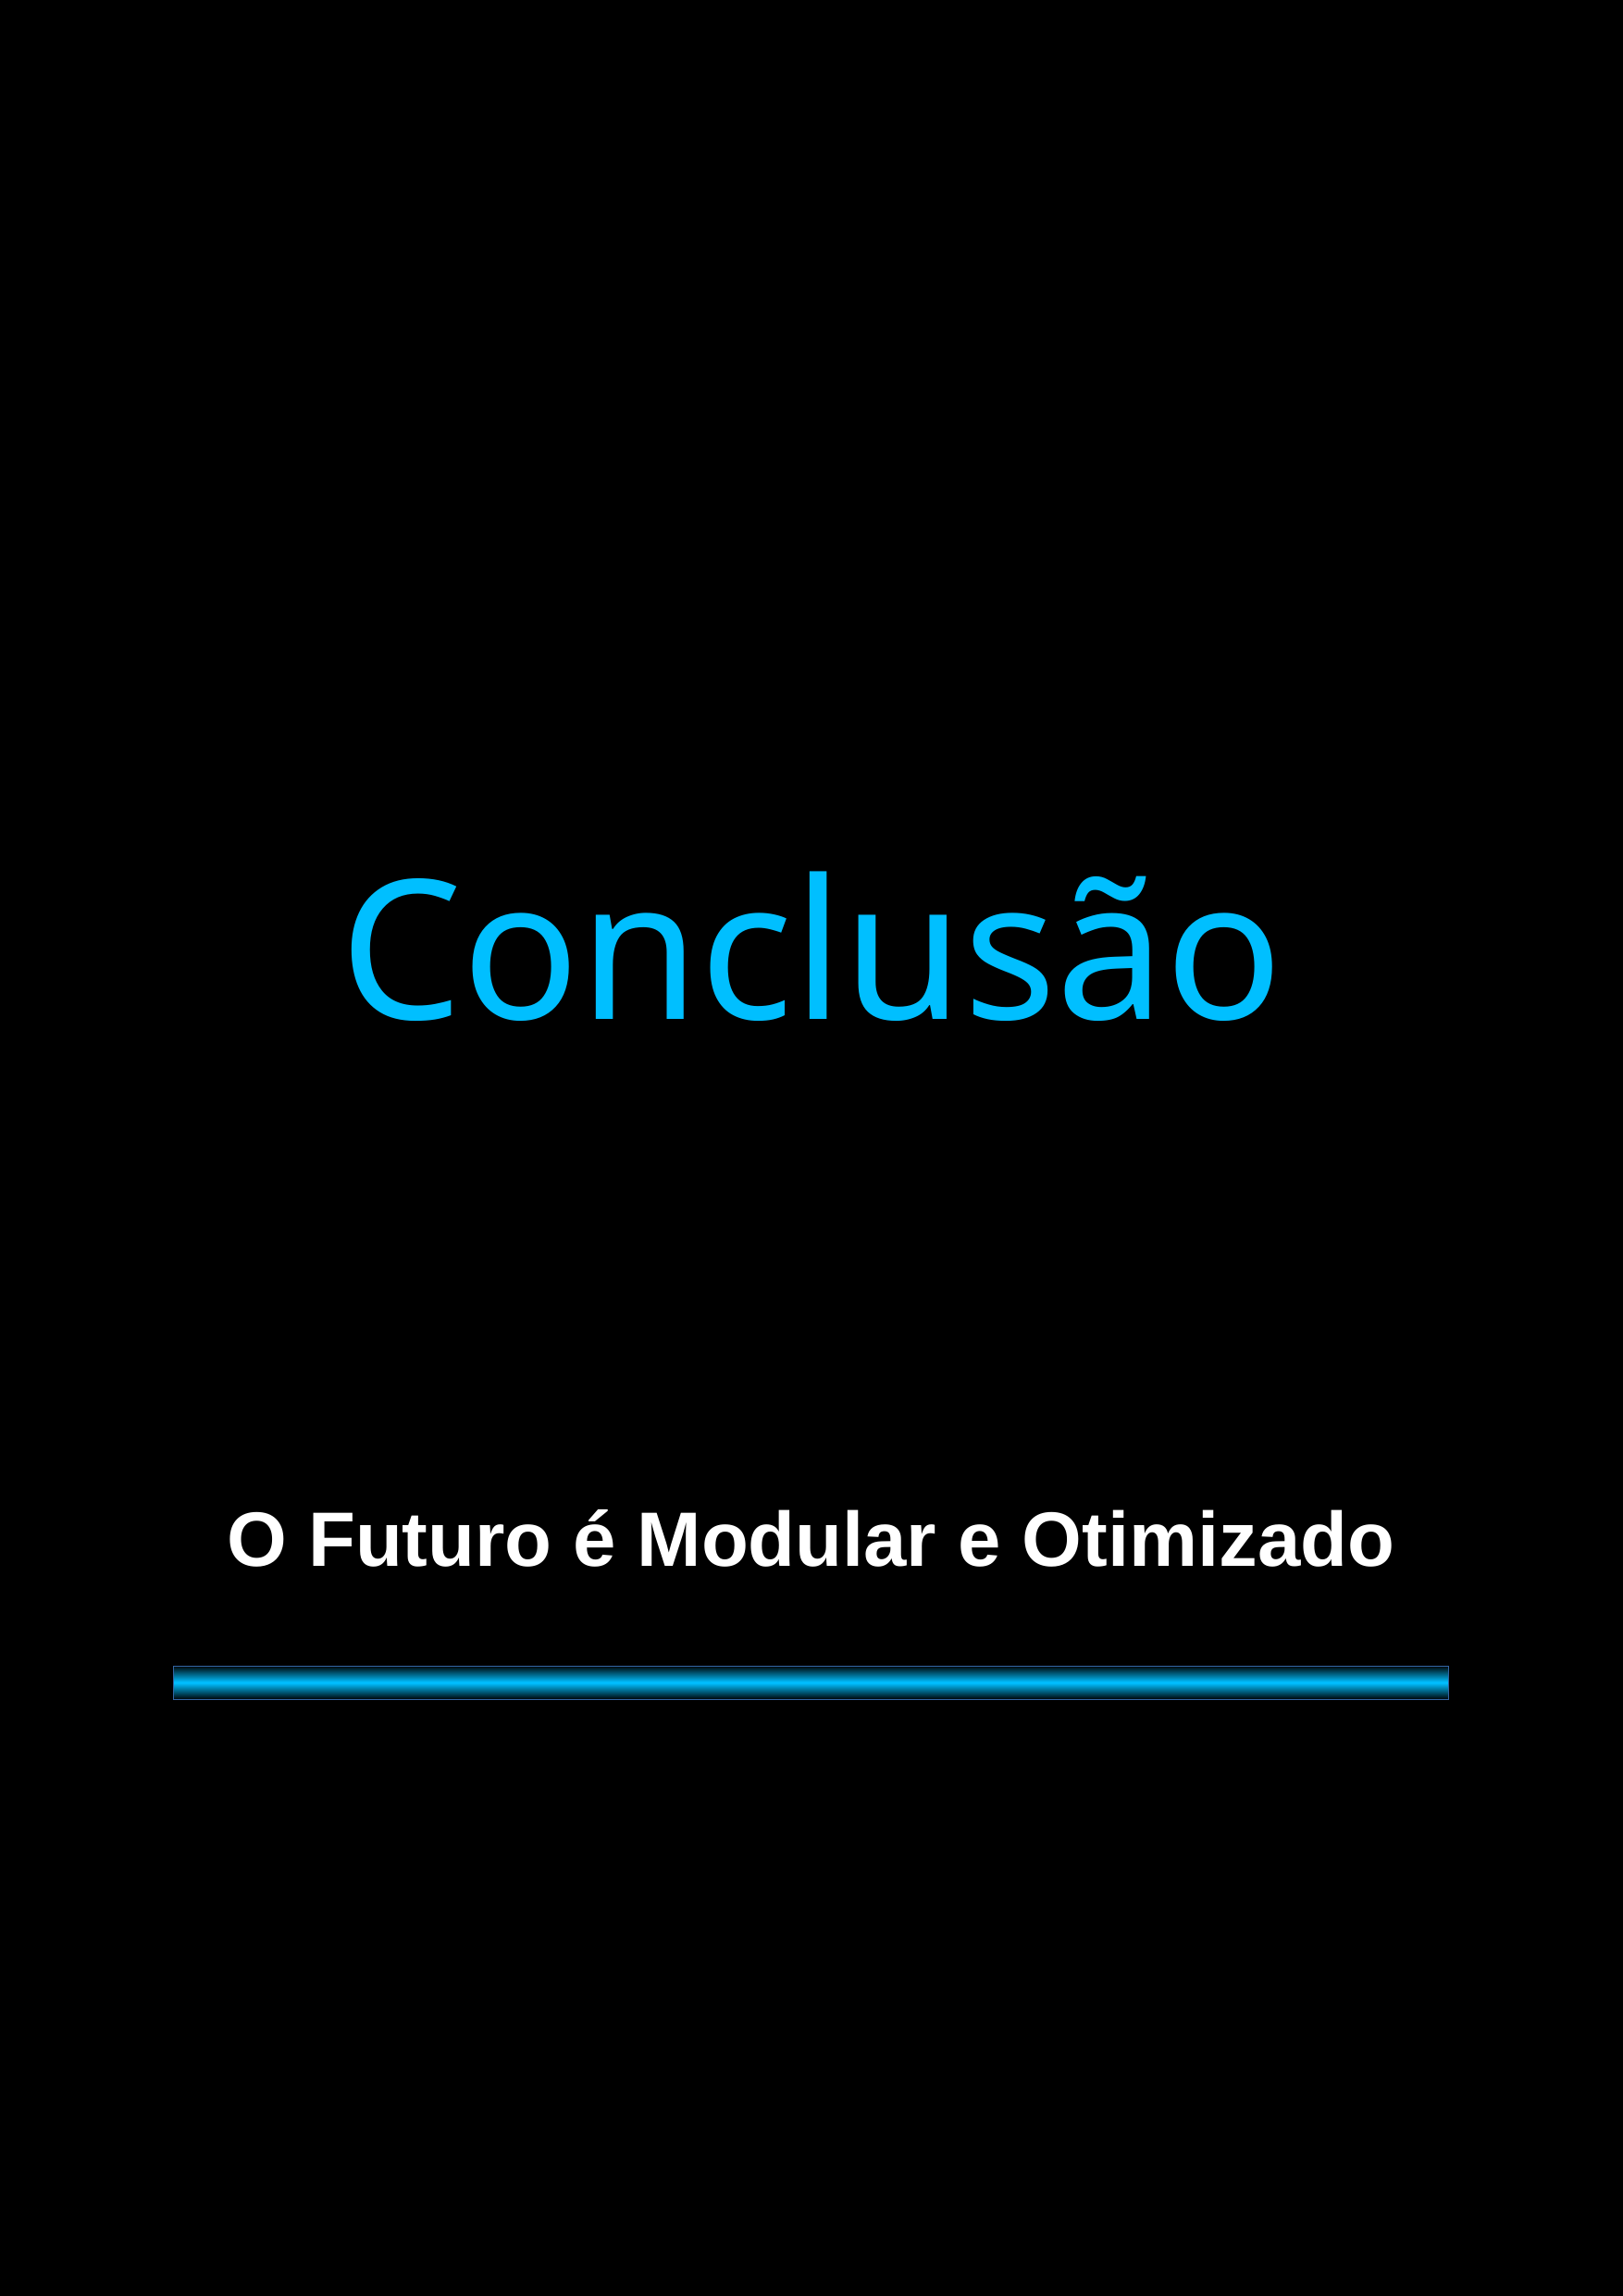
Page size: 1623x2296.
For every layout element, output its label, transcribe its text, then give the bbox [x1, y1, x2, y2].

text_box [173, 1666, 1449, 1700]
title O Futuro é Modular e Otimizado [81, 1433, 1542, 1731]
subtitle Conclusão [81, 455, 1542, 1433]
